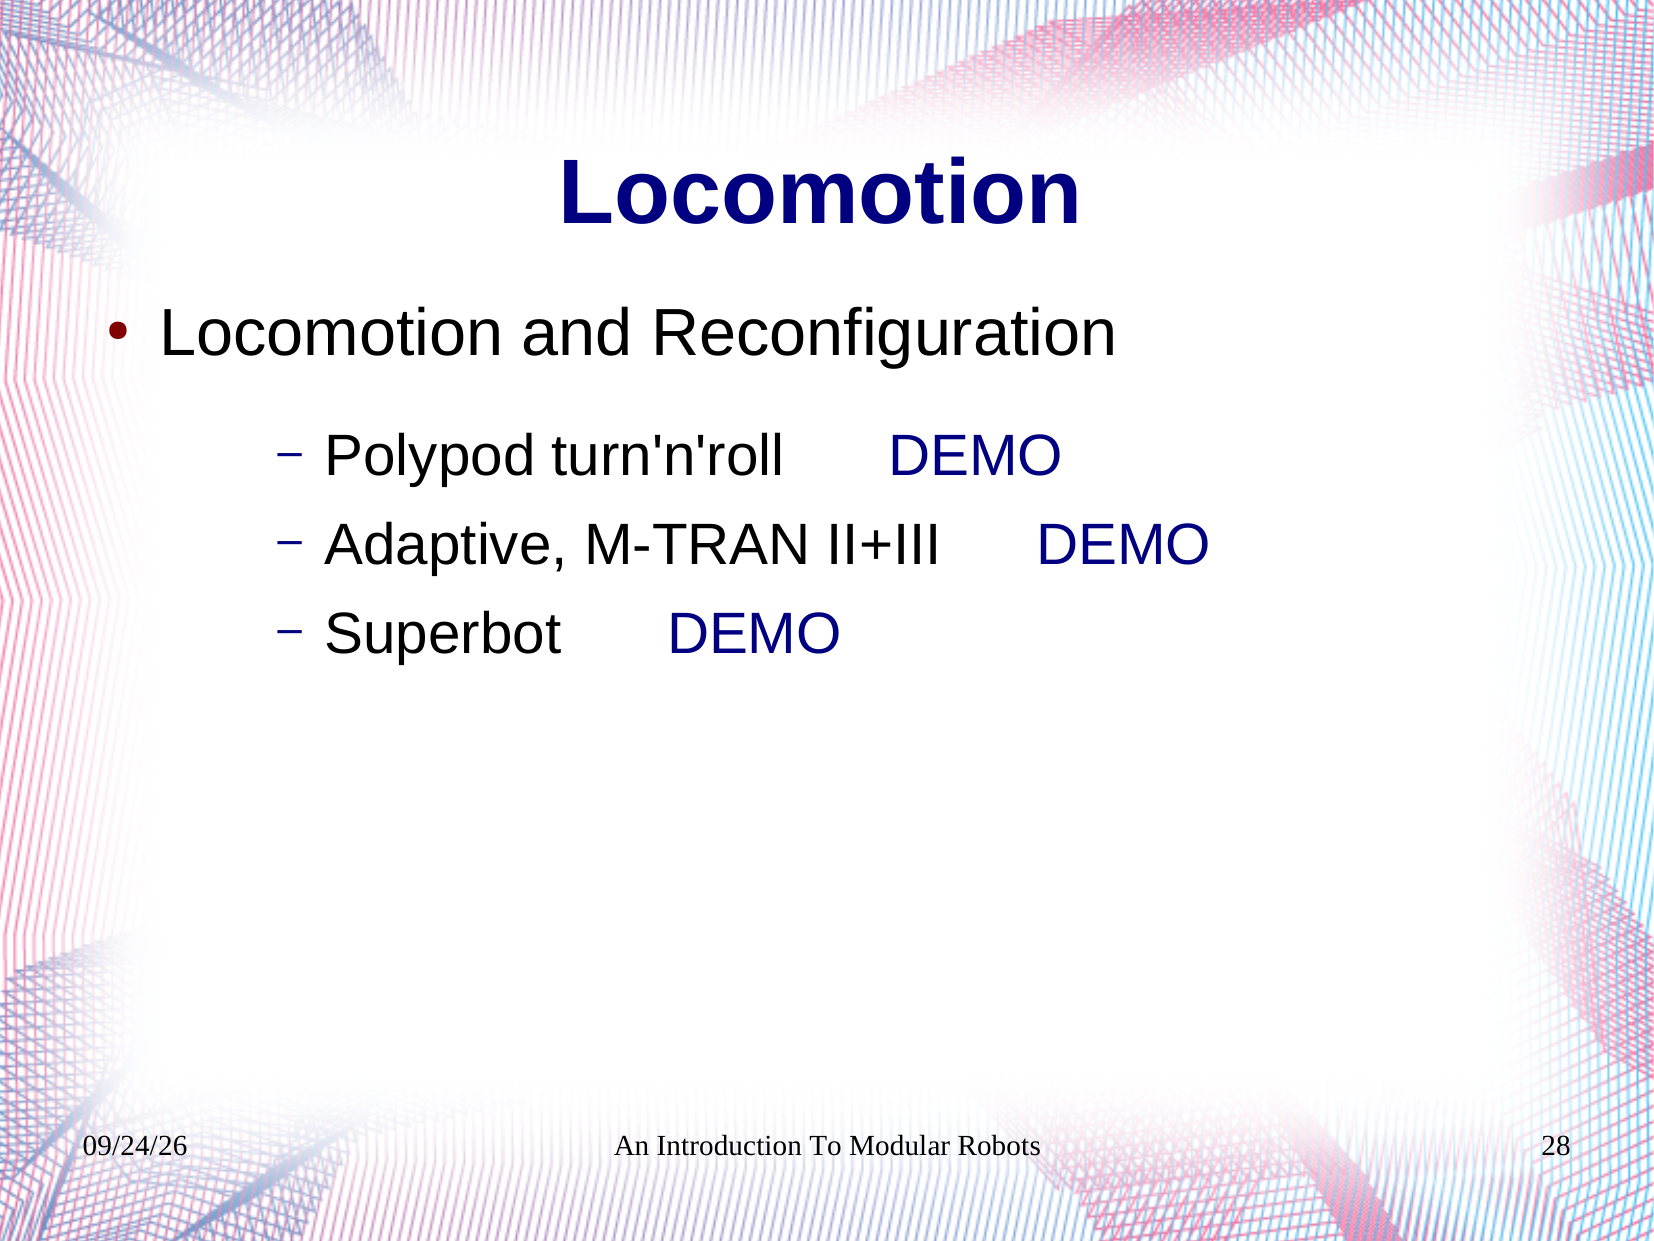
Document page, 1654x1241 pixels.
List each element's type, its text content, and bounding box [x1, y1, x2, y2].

picture [0, 0, 1654, 1241]
list Locomotion and Reconfiguration Polypod turn'n'roll DEMO Adaptive, M-TRAN II+III DEMO Superbot DEMO [88, 295, 1577, 1114]
title Locomotion [76, 88, 1565, 296]
